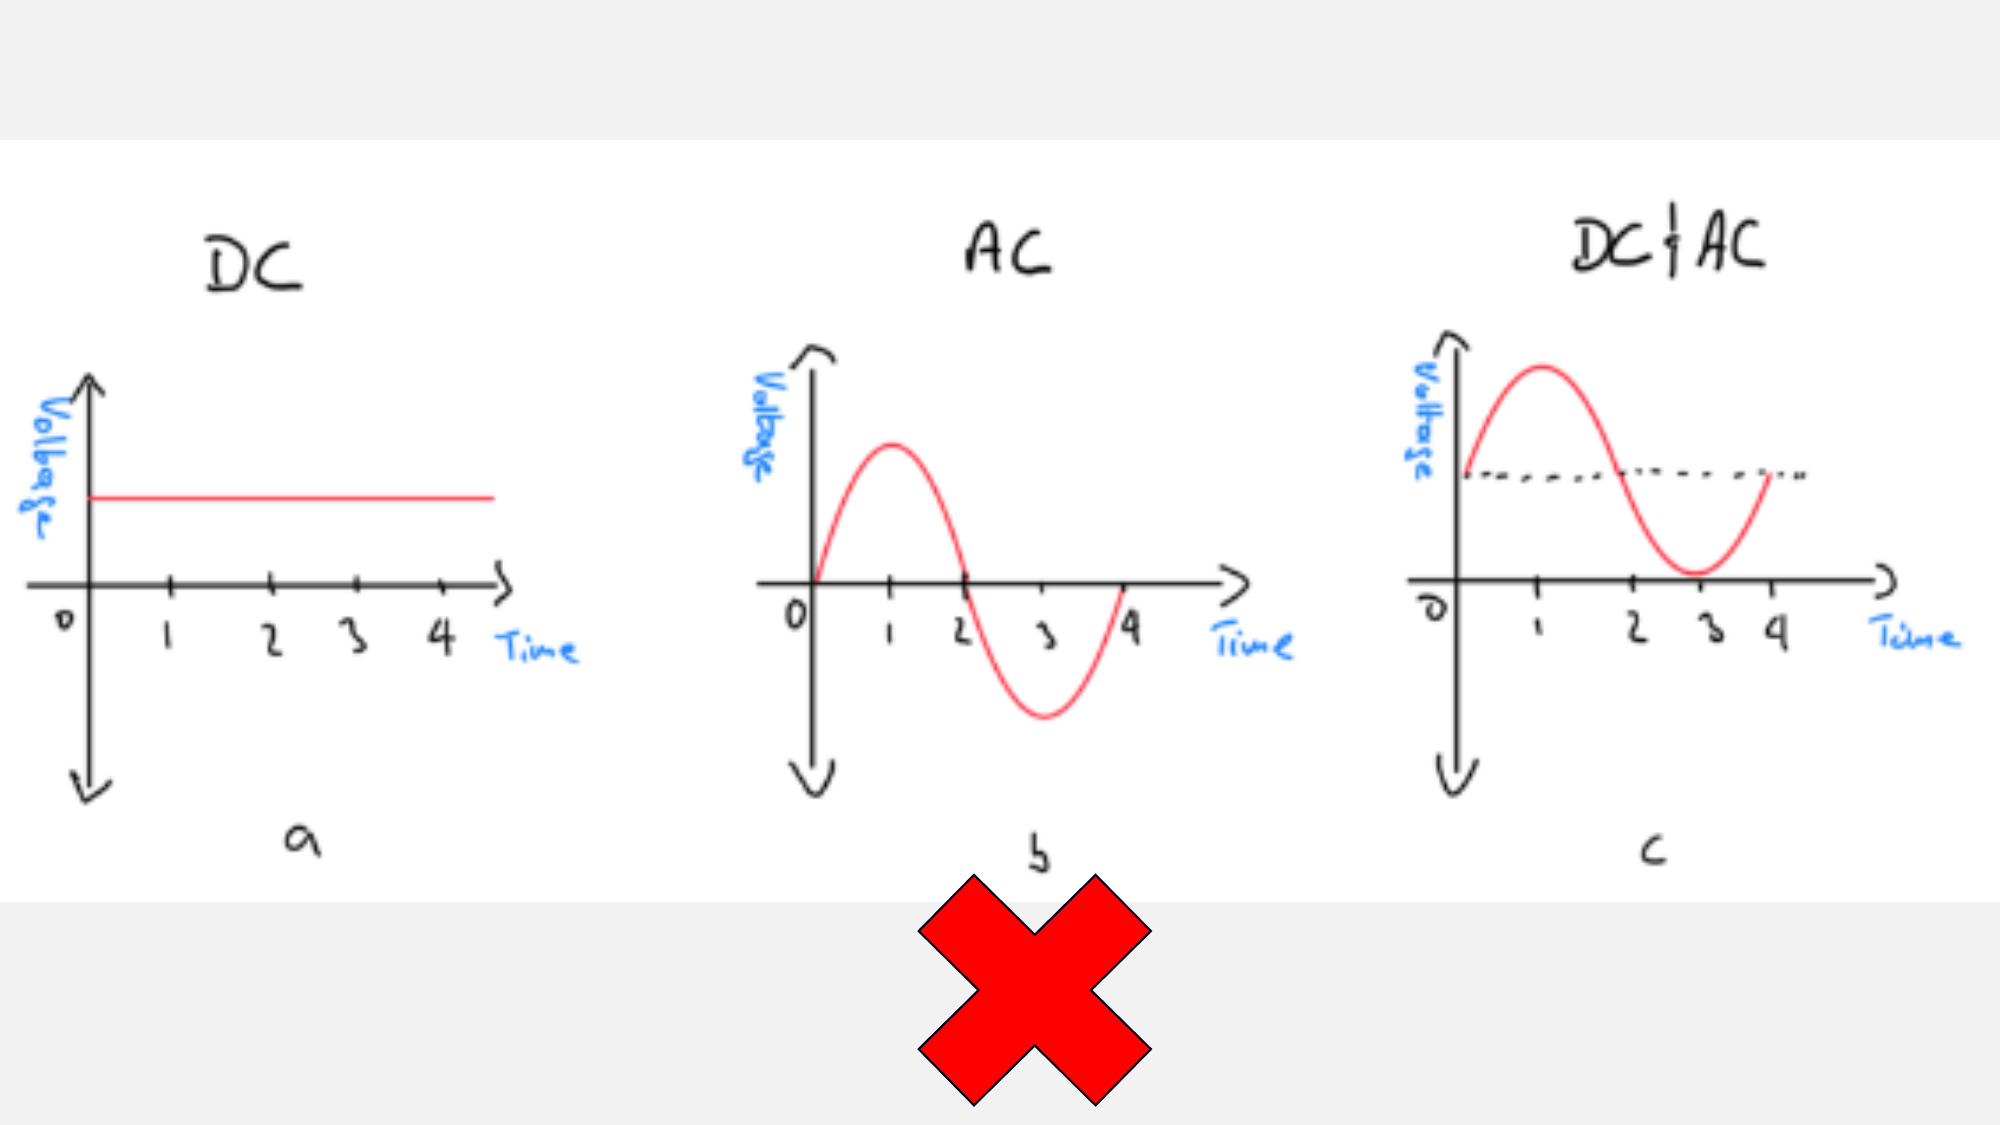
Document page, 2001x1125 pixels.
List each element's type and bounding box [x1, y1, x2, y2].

text_box [918, 874, 1151, 1106]
picture [0, 0, 2000, 1125]
